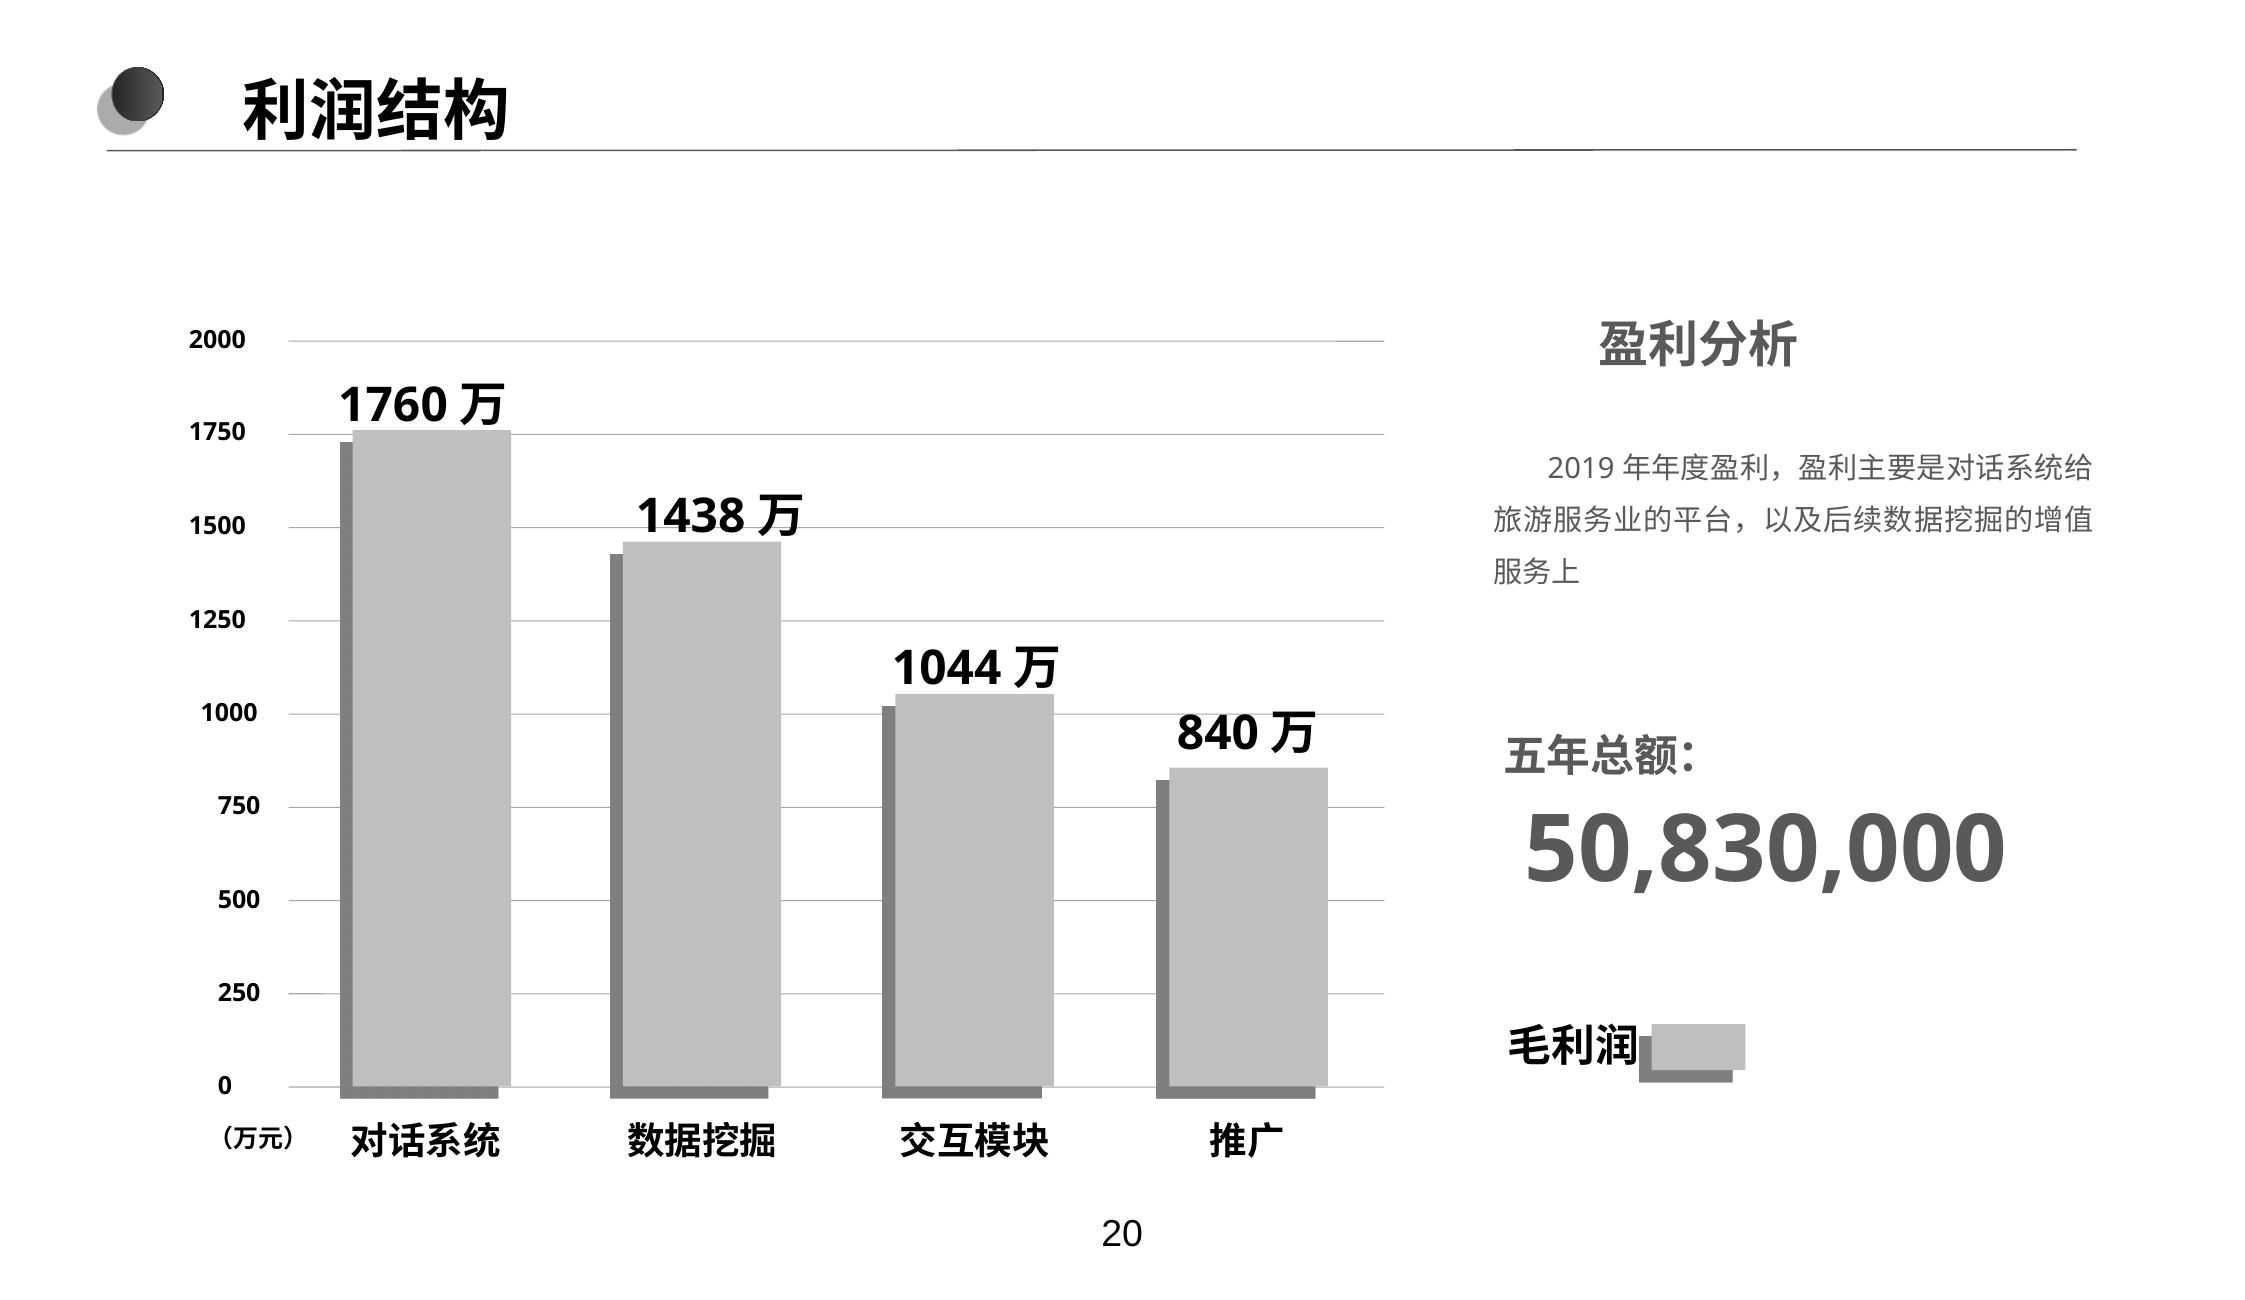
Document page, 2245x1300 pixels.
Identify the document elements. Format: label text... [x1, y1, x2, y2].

text_box 750 [217, 789, 271, 820]
text_box 250 [217, 976, 271, 1006]
text_box 利润结构 [225, 59, 410, 122]
text_box 840万 [1179, 701, 1317, 759]
text_box [895, 694, 1054, 1087]
text_box [622, 541, 782, 1087]
text_box 1438万 [635, 484, 773, 542]
text_box 2019年年度盈利，盈利主要是对话系统给旅游服务业的平台，以及后续数据挖掘的增值服务上 [1493, 431, 2094, 634]
text_box [111, 67, 164, 122]
text_box [352, 430, 512, 1087]
text_box 500 [217, 883, 271, 913]
text_box 1500 [188, 510, 271, 540]
text_box [1651, 1024, 1746, 1071]
text_box 对话系统 [305, 1105, 547, 1173]
text_box 20 [1086, 1204, 1158, 1262]
text_box 1760万 [342, 373, 504, 431]
text_box （万元） [171, 1111, 346, 1194]
text_box 50,830,000 [1487, 787, 2046, 900]
text_box 数据挖掘 [581, 1105, 823, 1173]
text_box 840万 [1184, 734, 1195, 744]
text_box 交互模块 [853, 1105, 1096, 1173]
text_box 五年总额： [1436, 727, 1789, 780]
text_box 2000 [188, 323, 283, 354]
text_box 盈利分析 [1446, 312, 1952, 373]
text_box 1250 [188, 603, 271, 633]
text_box 0 [217, 1069, 271, 1099]
text_box 推广 [1126, 1105, 1369, 1173]
text_box 毛利润 [1495, 1017, 1652, 1070]
text_box 1044万 [908, 637, 1045, 695]
text_box 1750 [188, 415, 271, 445]
text_box 1000 [200, 696, 271, 727]
text_box [1169, 767, 1328, 1087]
